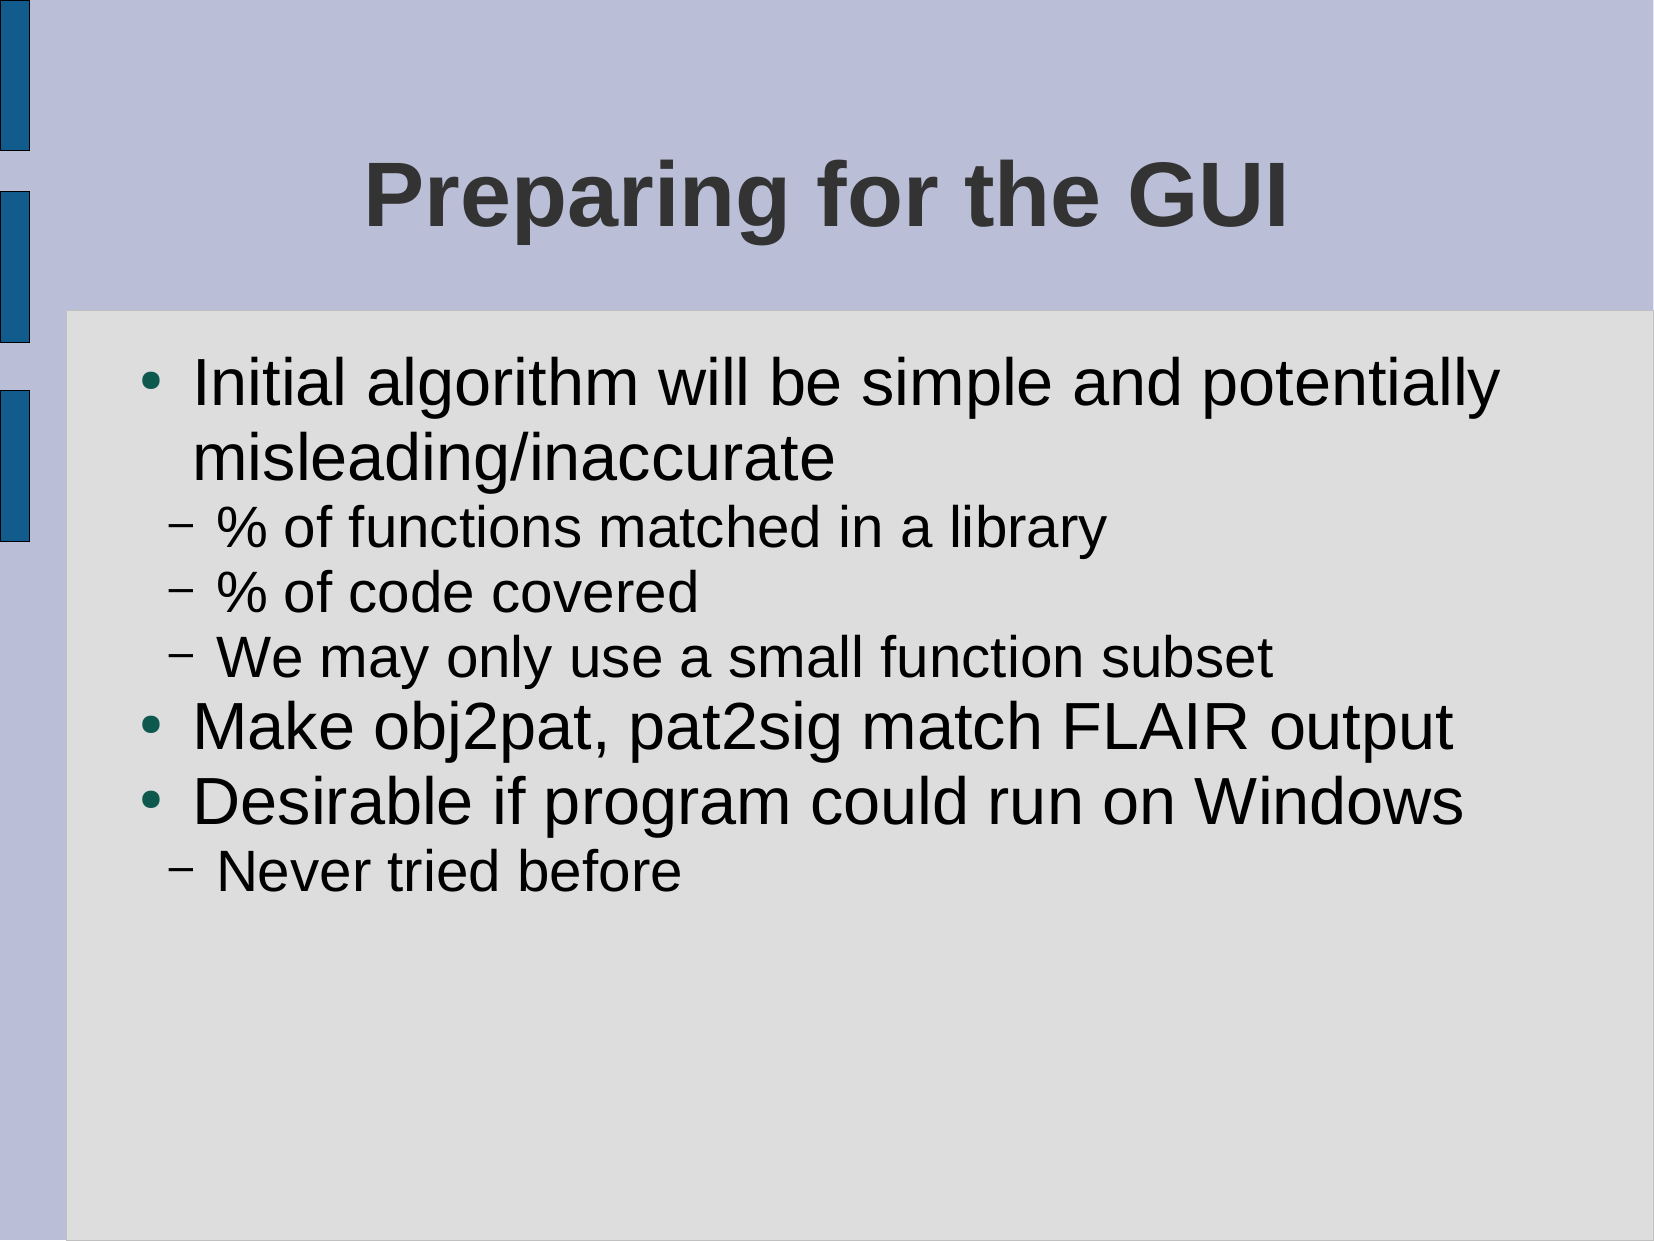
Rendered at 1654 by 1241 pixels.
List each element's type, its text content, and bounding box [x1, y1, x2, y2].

list Initial algorithm will be simple and potentially misleading/inaccurate % of functions matched in a library % of code covered We may only use a small function subset Make obj2pat, pat2sig match FLAIR output Desirable if program could run on Windows Never tried before [121, 344, 1534, 1127]
title Preparing for the GUI [121, 91, 1534, 299]
